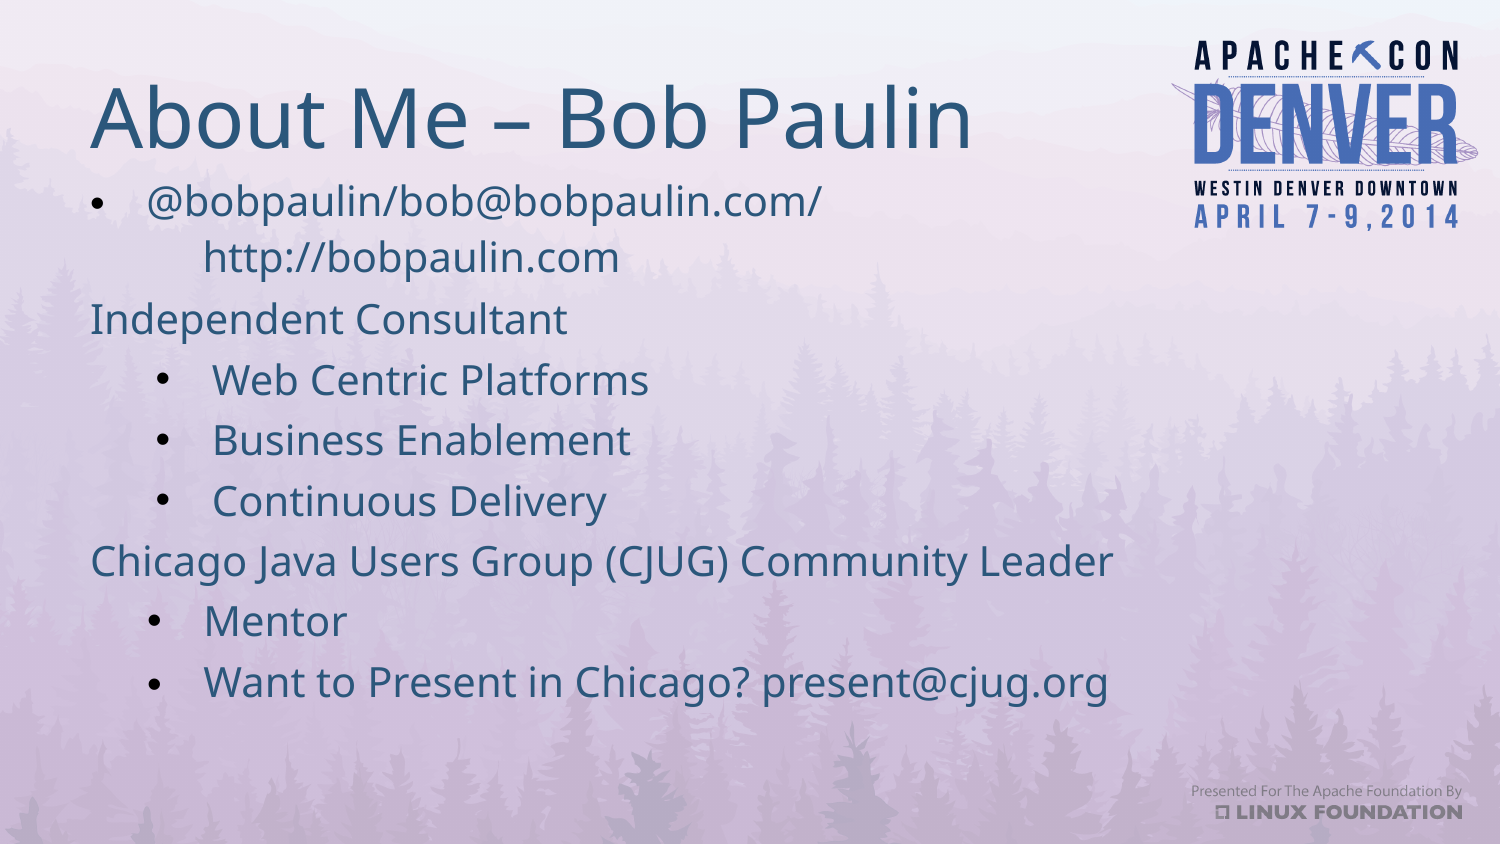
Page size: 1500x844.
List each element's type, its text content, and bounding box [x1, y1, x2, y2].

text_box About Me – Bob Paulin [75, 57, 1116, 158]
text_box @bobpaulin/bob@bobpaulin.com/http://bobpaulin.com [75, 166, 1201, 225]
picture [0, 0, 1500, 844]
text_box Independent Consultant Web Centric Platforms Business Enablement Continuous Delivery Chicago Java Users Group (CJUG) Community Leader Mentor Want to Present in Chicago? present@cjug.org [75, 225, 1415, 743]
